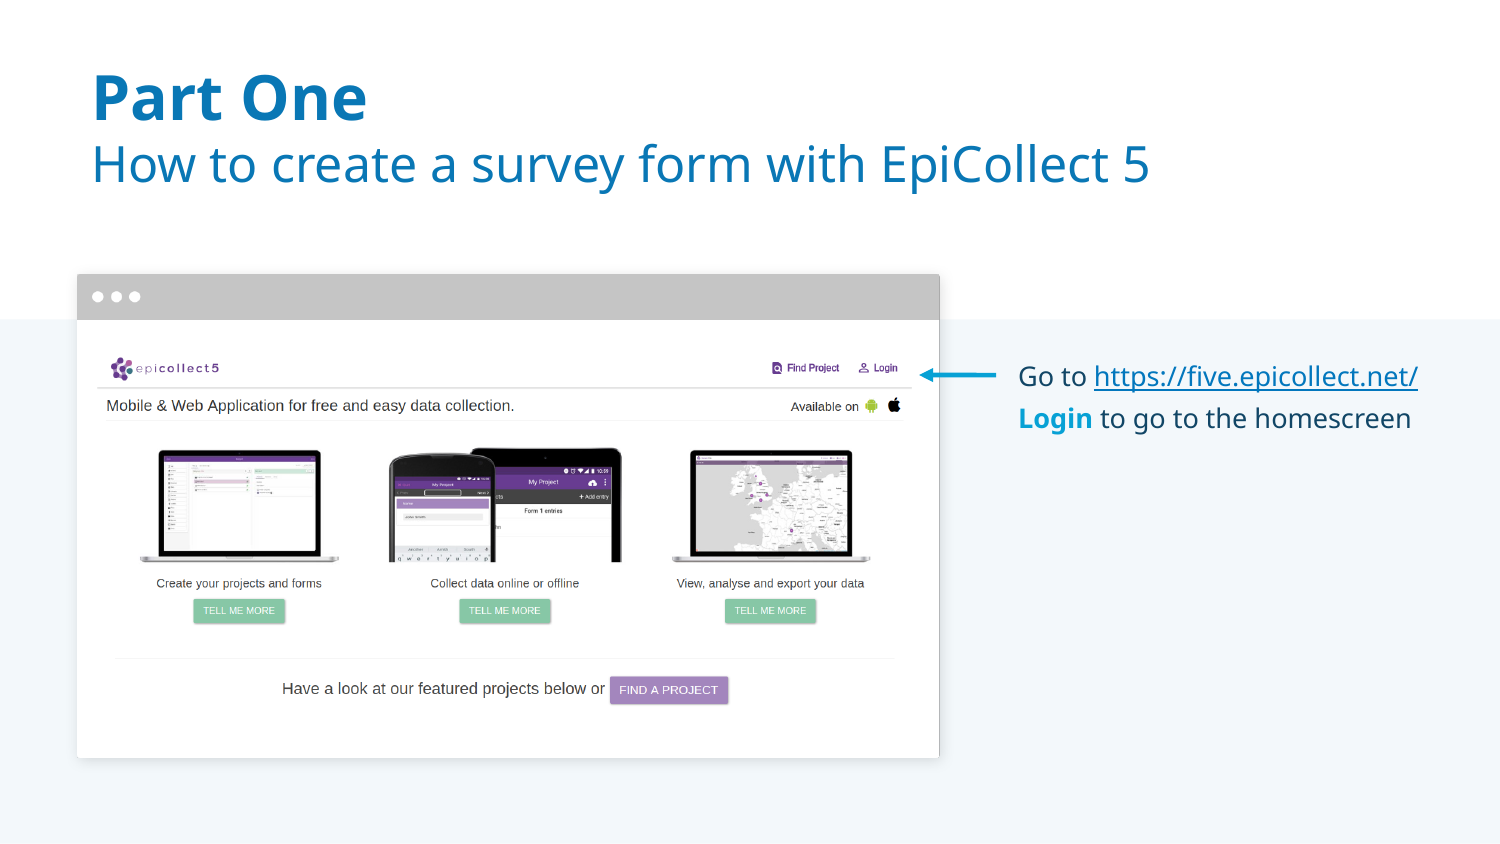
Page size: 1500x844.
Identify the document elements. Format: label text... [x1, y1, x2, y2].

text_box Part One How to create a survey form with EpiCollect 5 [76, 42, 1389, 182]
picture [0, 200, 1021, 839]
text_box Go to https://five.epicollect.net/ Login to go to the homescreen [1003, 339, 1448, 533]
text_box [0, 319, 1500, 844]
